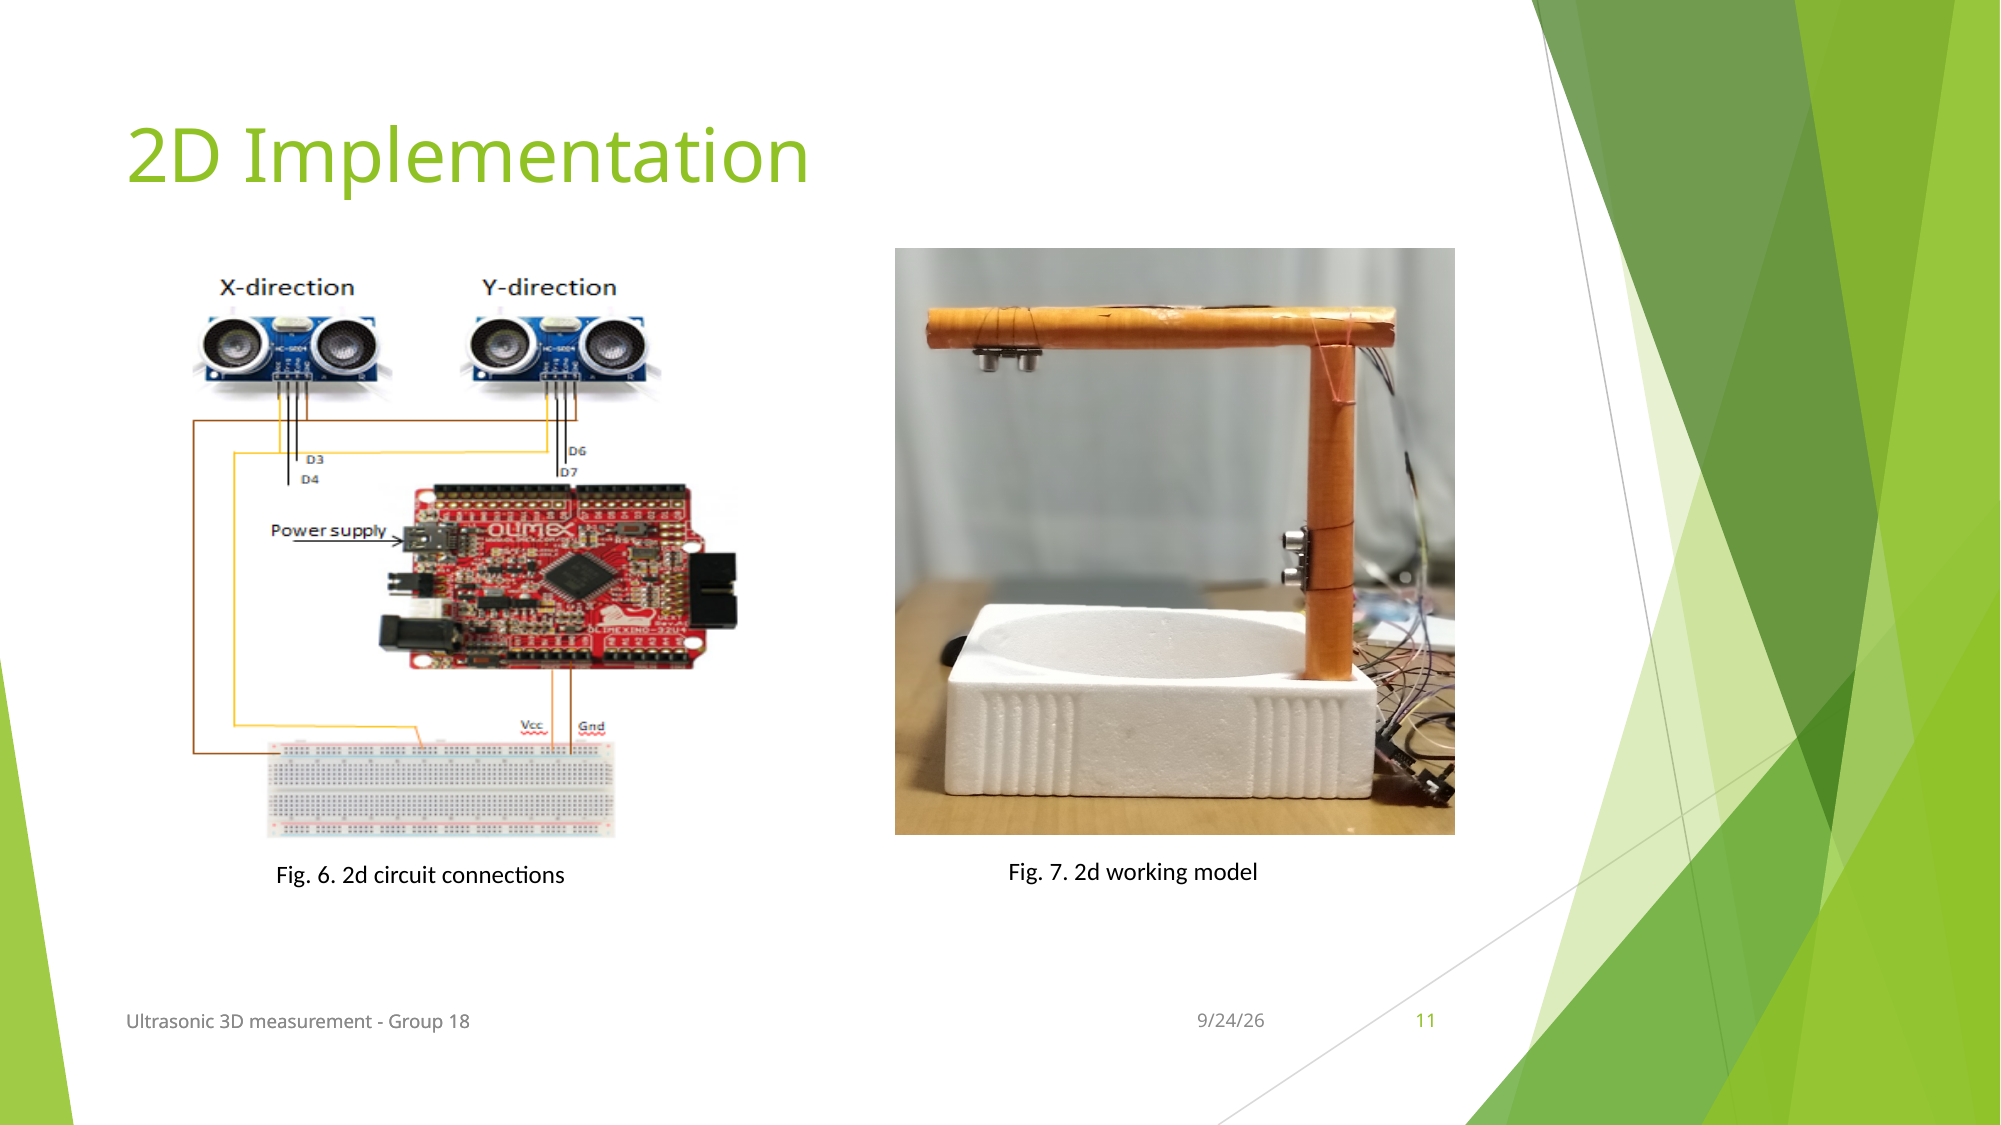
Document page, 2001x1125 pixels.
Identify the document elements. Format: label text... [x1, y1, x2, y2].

picture [161, 267, 753, 875]
text_box Fig. 7. 2d working model [993, 848, 1726, 894]
text_box 2/5/2019 [1181, 991, 1332, 1051]
text_box [1400, 991, 1513, 1051]
text_box Ultrasonic 3D measurement - Group 18 [111, 991, 1145, 1051]
text_box 2D Implementation [111, 99, 1522, 317]
picture [895, 248, 1455, 835]
text_box Fig. 6. 2d circuit connections [261, 851, 994, 897]
